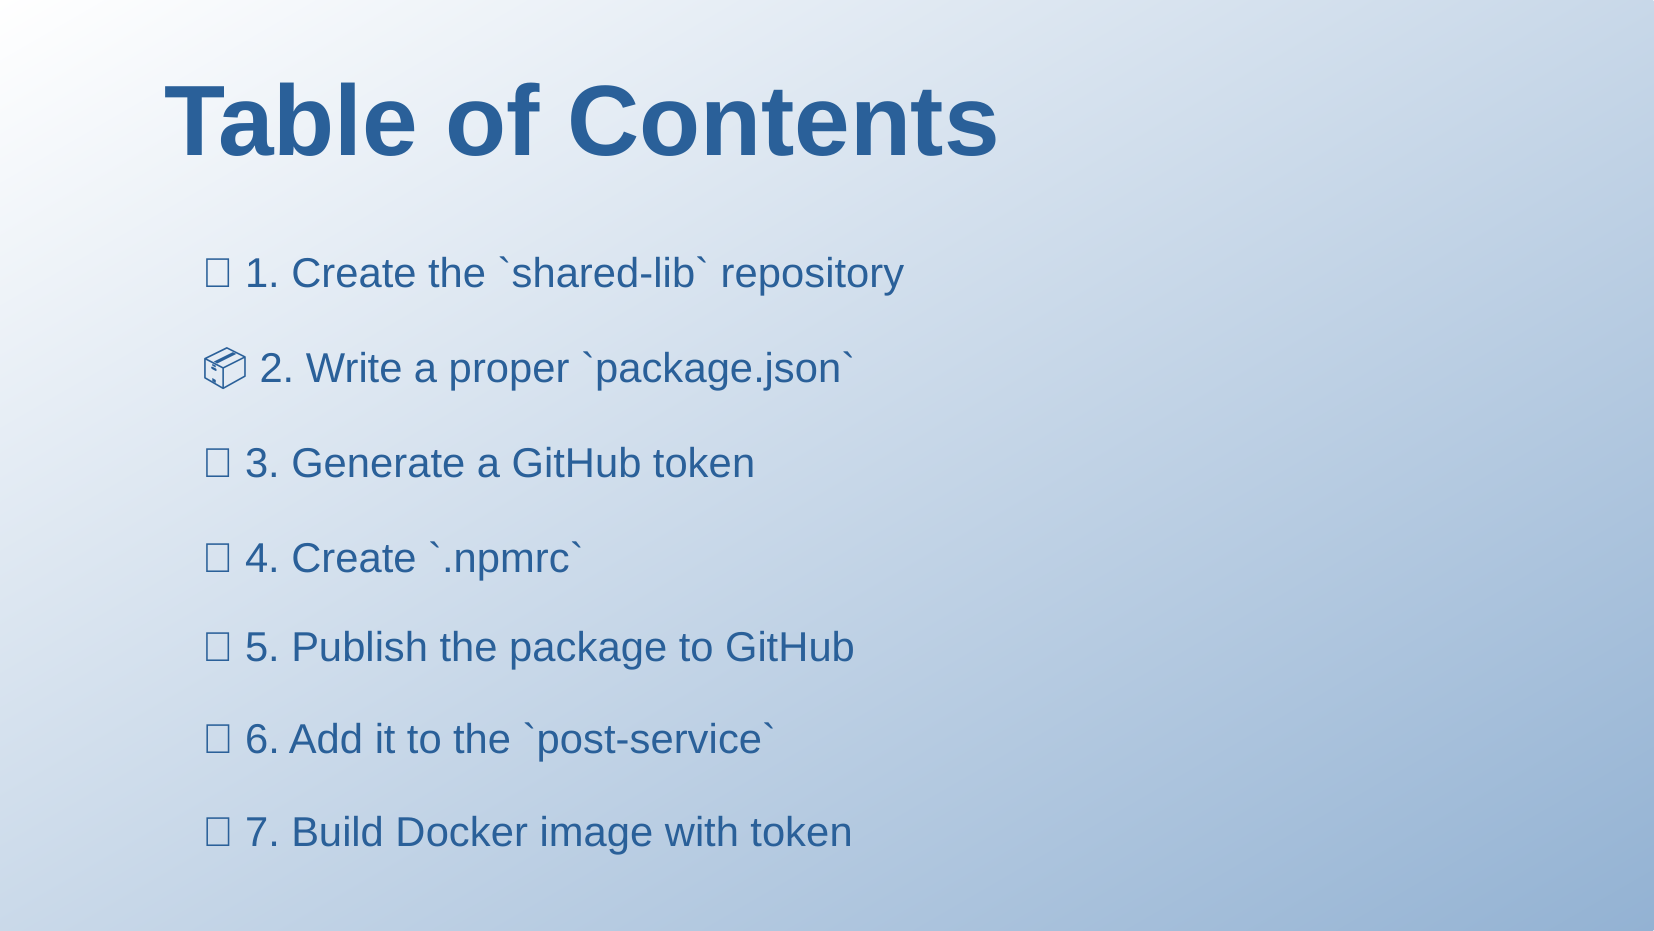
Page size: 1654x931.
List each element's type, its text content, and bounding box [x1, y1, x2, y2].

text_box 🐳 7. Build Docker image with token [187, 801, 1013, 877]
text_box Table of Contents [149, 57, 1463, 192]
text_box 📝 4. Create `.npmrc` [187, 527, 1013, 603]
text_box 📁 1. Create the `shared-lib` repository [187, 242, 1013, 318]
text_box ➕ 6. Add it to the `post-service` [187, 708, 1013, 784]
text_box 🔑 3. Generate a GitHub token [187, 432, 1013, 496]
text_box 📦 2. Write a proper `package.json` [187, 337, 1350, 409]
text_box 🚀 5. Publish the package to GitHub [187, 615, 1013, 691]
